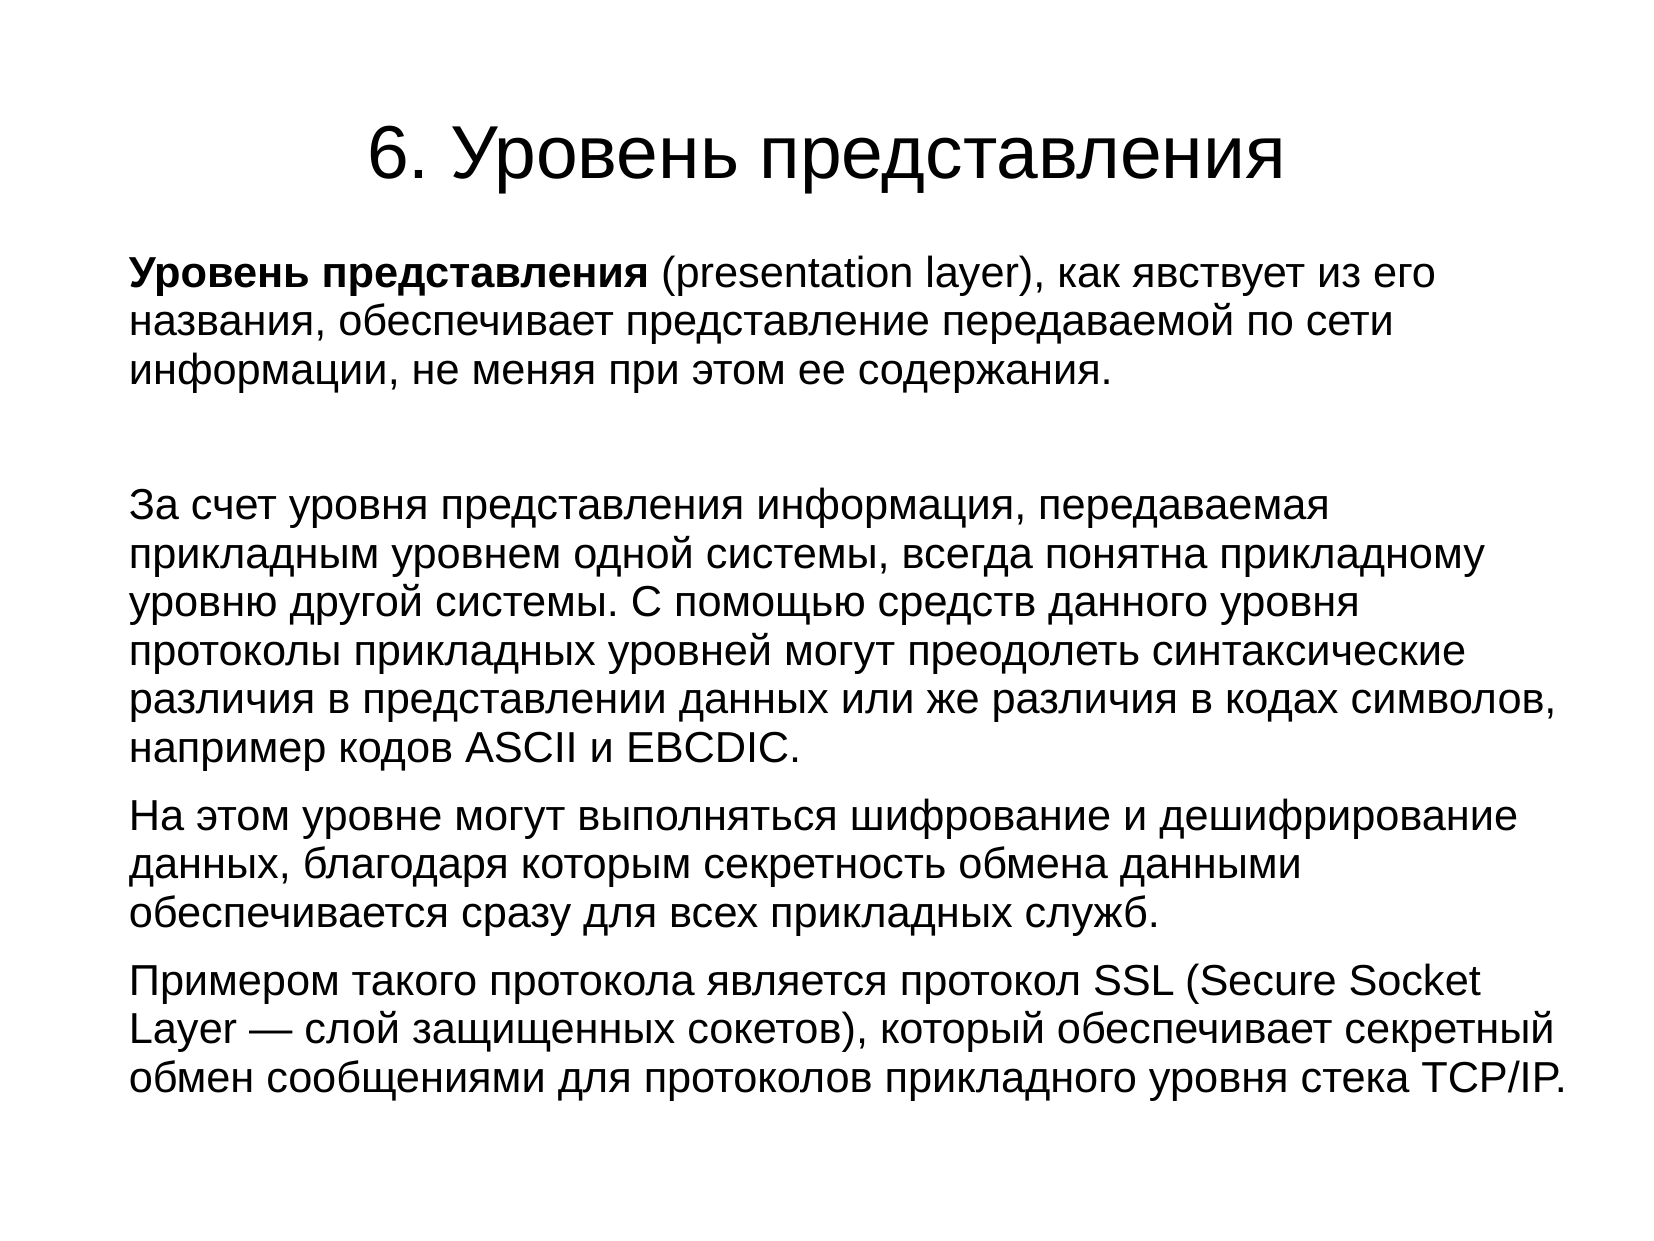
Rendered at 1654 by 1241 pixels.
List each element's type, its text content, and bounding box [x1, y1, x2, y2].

title 6. Уровень представления [82, 49, 1571, 248]
list Уровень представления (presentation layer), как явствует из его названия, обеспечивает представление передаваемой по сети информации, не меняя при этом ее содержания. За счет уровня представления информация, передаваемая прикладным уровнем одной системы, всегда понятна прикладному уровню другой системы. С помощью средств данного уровня протоколы прикладных уровней могут преодолеть синтаксические различия в пред­ставлении данных или же различия в кодах символов, например кодов ASCII и EBCDIC. На этом уровне могут выполняться шифрование и дешифрирование данных, благодаря которым секретность обмена данными обеспечивается сразу для всех прикладных служб. Примером такого протокола является протокол SSL (Secure Socket Layer — слой защи­щенных сокетов), который обеспечивает секретный обмен сообщениями для протоколов прикладного уровня стека TCP/IP. [82, 248, 1571, 1158]
